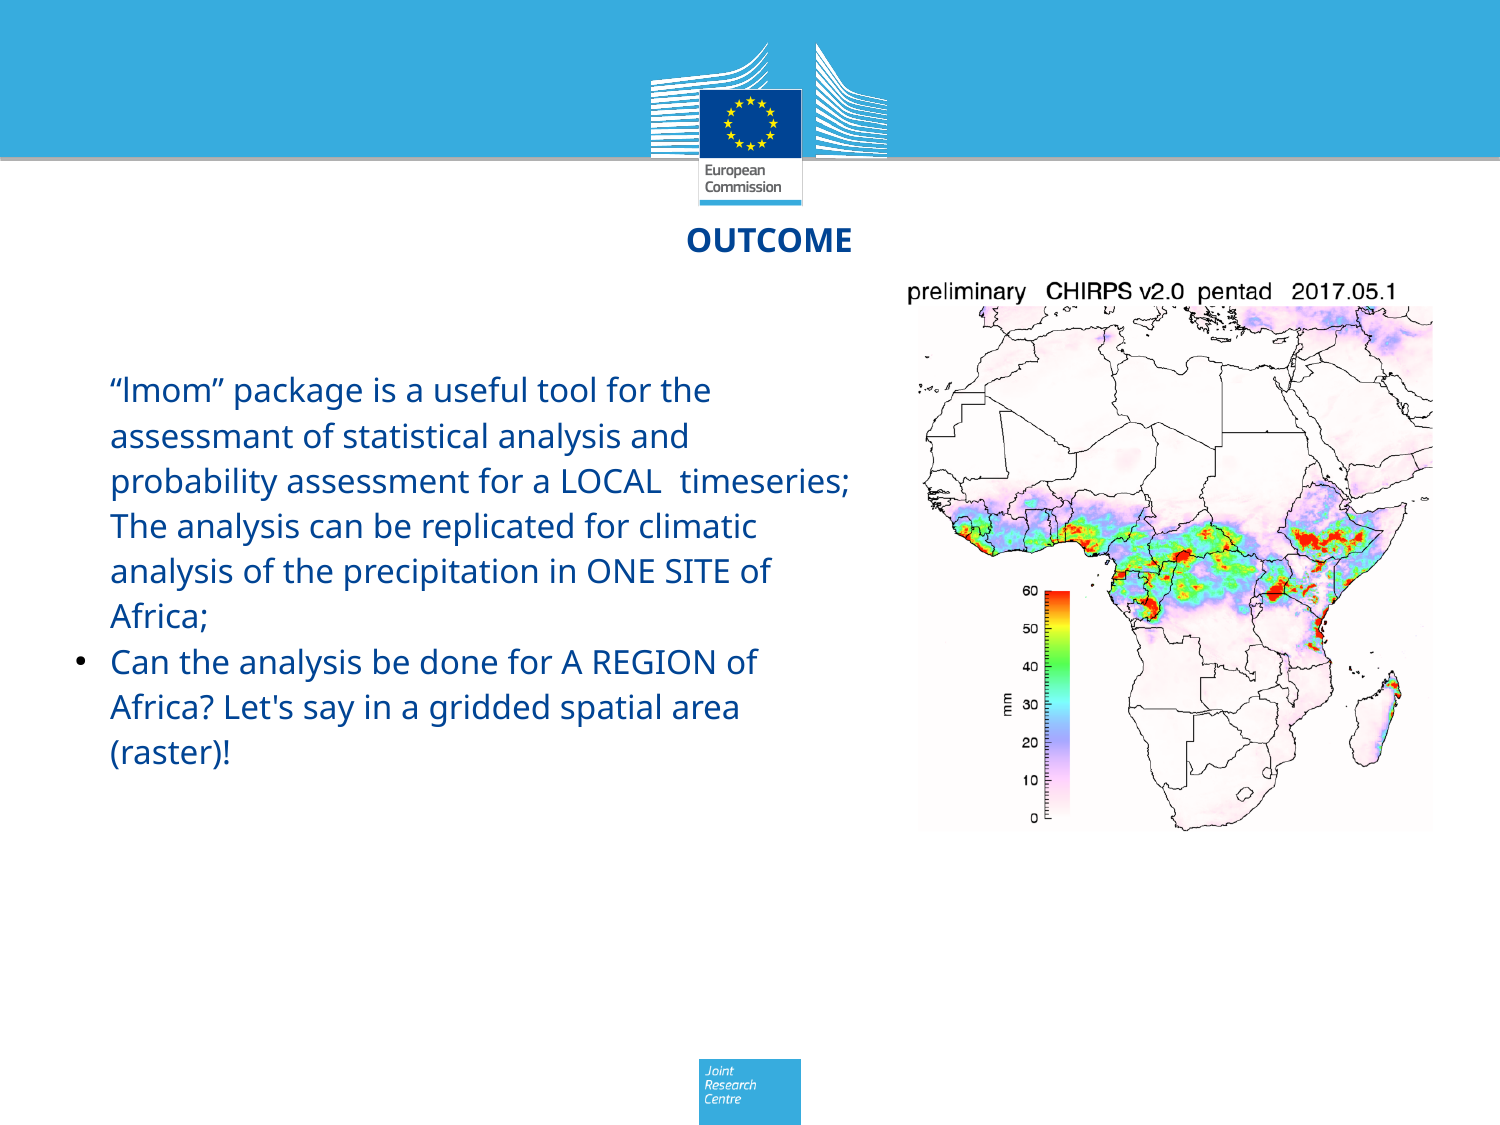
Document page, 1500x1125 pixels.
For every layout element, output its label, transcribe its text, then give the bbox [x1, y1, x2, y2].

picture [651, 42, 887, 207]
picture [899, 272, 1441, 841]
picture [699, 1059, 801, 1125]
text_box OUTCOME [150, 210, 1381, 271]
text_box “lmom” package is a useful tool for the assessmant of statistical analysis and probability assessment for a LOCAL timeseries; The analysis can be replicated for climatic analysis of the precipitation in ONE SITE of Africa; Can the analysis be done for A REGION of Africa? Let's say in a gridded spatial area (raster)! [60, 360, 871, 861]
